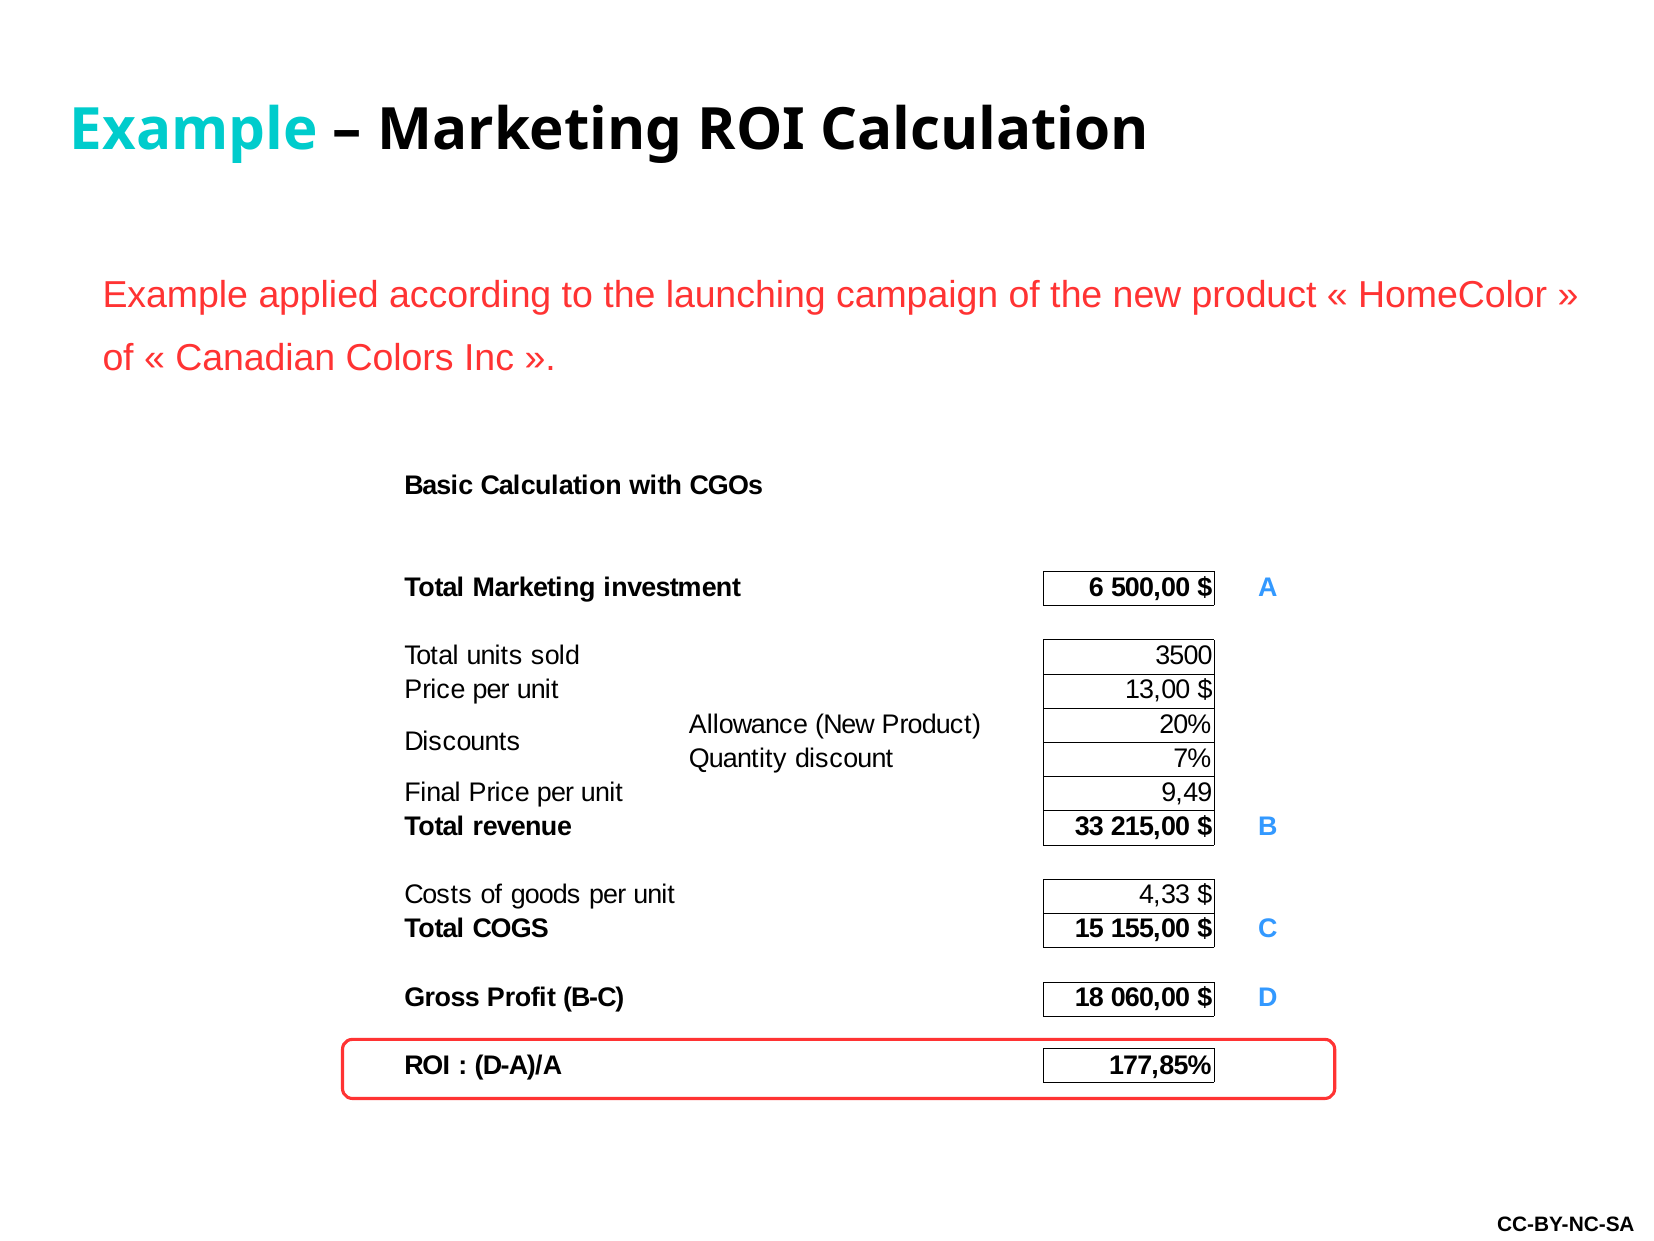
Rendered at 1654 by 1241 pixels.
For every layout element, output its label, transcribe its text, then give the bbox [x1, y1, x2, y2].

text_box Example applied according to the launching campaign of the new product « HomeColor » of « Canadian Colors Inc ». [87, 245, 1595, 366]
title Example – Marketing ROI Calculation [70, 23, 1559, 231]
text_box [342, 1039, 1335, 1099]
text_box CC-BY-NC-SA [1482, 1204, 1654, 1241]
picture [401, 468, 1323, 1039]
